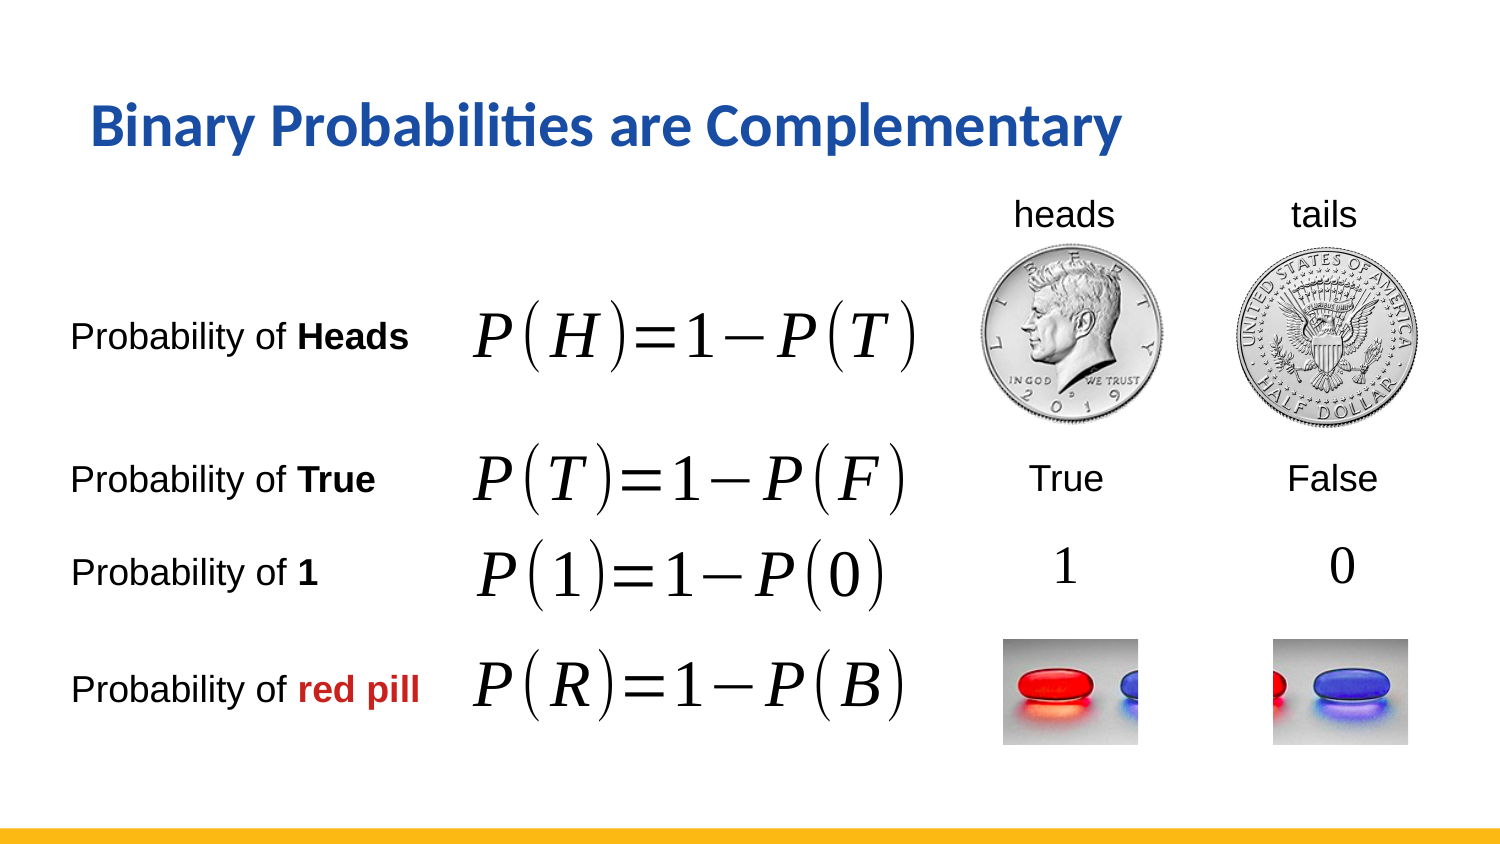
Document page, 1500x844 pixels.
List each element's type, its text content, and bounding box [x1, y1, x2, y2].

text_box Probability of True [55, 451, 521, 551]
picture [1003, 639, 1139, 745]
chart [476, 535, 894, 616]
text_box Probability of Heads [55, 308, 491, 366]
text_box tails [1276, 186, 1384, 243]
title Binary Probabilities are Complementary [75, 0, 1425, 197]
picture [1273, 639, 1409, 745]
text_box False [1272, 449, 1404, 507]
text_box Probability of red pill [56, 660, 468, 760]
picture [1235, 245, 1419, 430]
chart [464, 296, 925, 377]
chart [464, 439, 915, 520]
text_box 0 [1314, 538, 1372, 608]
text_box 1 [1037, 538, 1095, 608]
chart [464, 645, 915, 726]
text_box Probability of 1 [56, 544, 476, 643]
picture [980, 242, 1164, 427]
text_box True [1013, 449, 1130, 507]
text_box heads [998, 186, 1141, 243]
